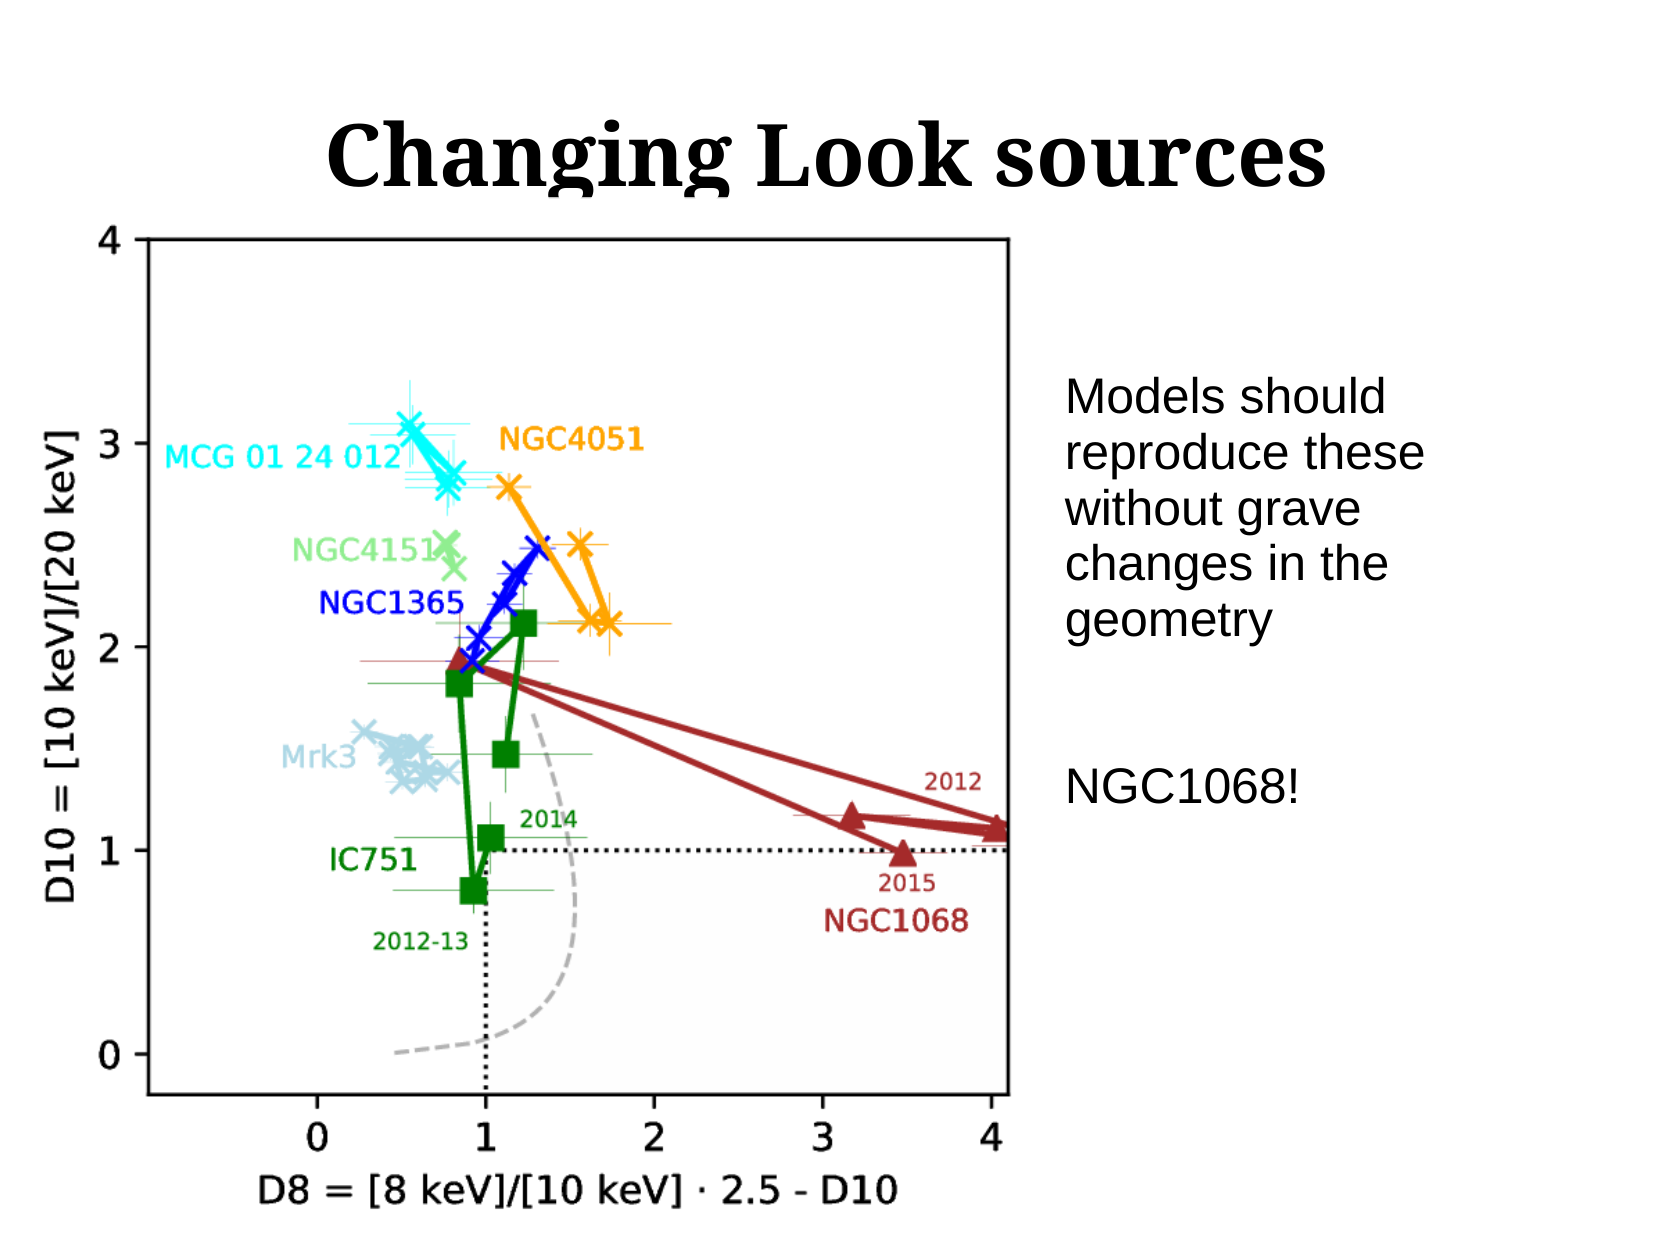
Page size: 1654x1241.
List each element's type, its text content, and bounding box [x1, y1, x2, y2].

text_box Models should reproduce these without grave changes in the geometry NGC1068! [1050, 360, 1501, 822]
picture [17, 197, 1050, 1241]
title Changing Look sources [82, 49, 1571, 257]
